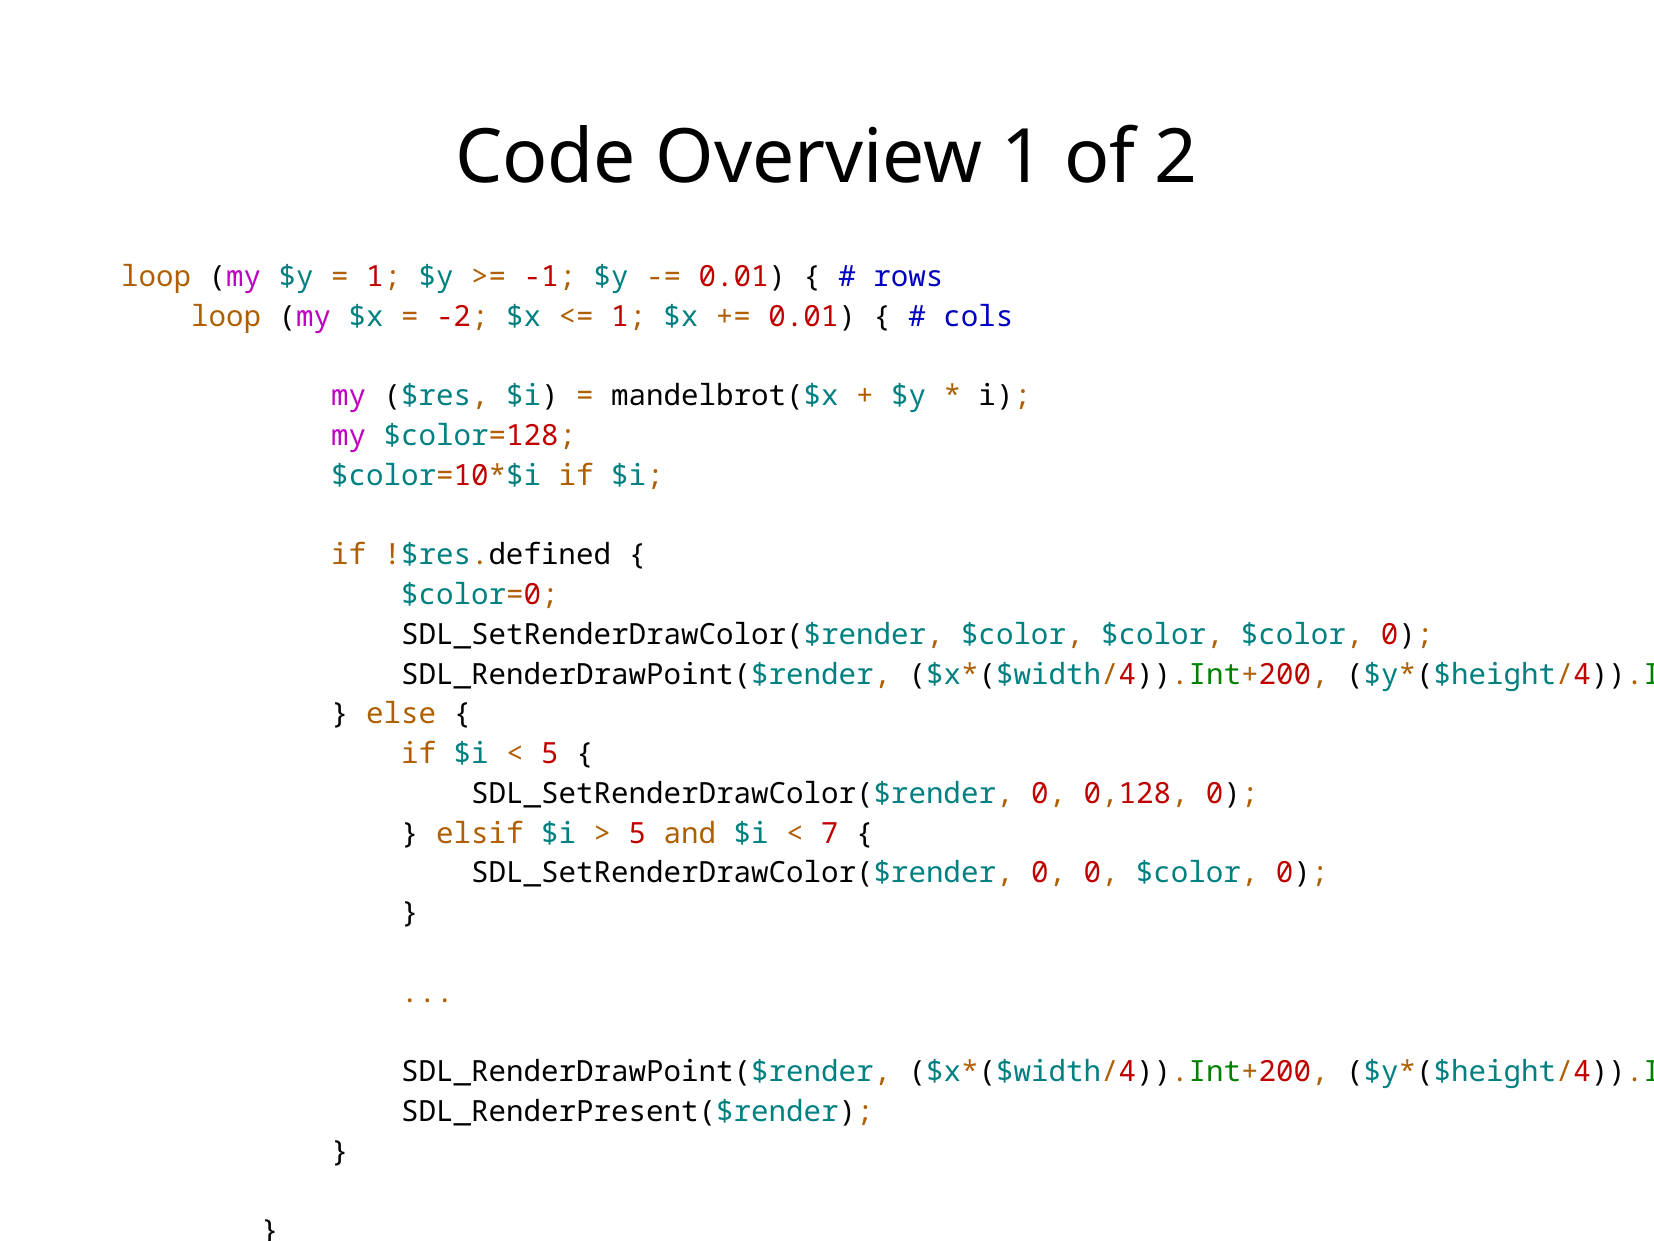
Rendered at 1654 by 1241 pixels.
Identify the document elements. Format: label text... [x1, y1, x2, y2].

text_box loop (my $y = 1; $y >= -1; $y -= 0.01) { # rows loop (my $x = -2; $x <= 1; $x += 0.01) { # cols my ($res, $i) = mandelbrot($x + $y * i); my $color=128; $color=10*$i if $i; if !$res.defined { $color=0; SDL_SetRenderDrawColor($render, $color, $color, $color, 0); SDL_RenderDrawPoint($render, ($x*($width/4)).Int+200, ($y*($height/4)).Int+120); } else { if $i < 5 { SDL_SetRenderDrawColor($render, 0, 0,128, 0); } elsif $i > 5 and $i < 7 { SDL_SetRenderDrawColor($render, 0, 0, $color, 0); } ... SDL_RenderDrawPoint($render, ($x*($width/4)).Int+200, ($y*($height/4)).Int+120); SDL_RenderPresent($render); } } } [106, 248, 1556, 1162]
title Code Overview 1 of 2 [82, 49, 1571, 257]
